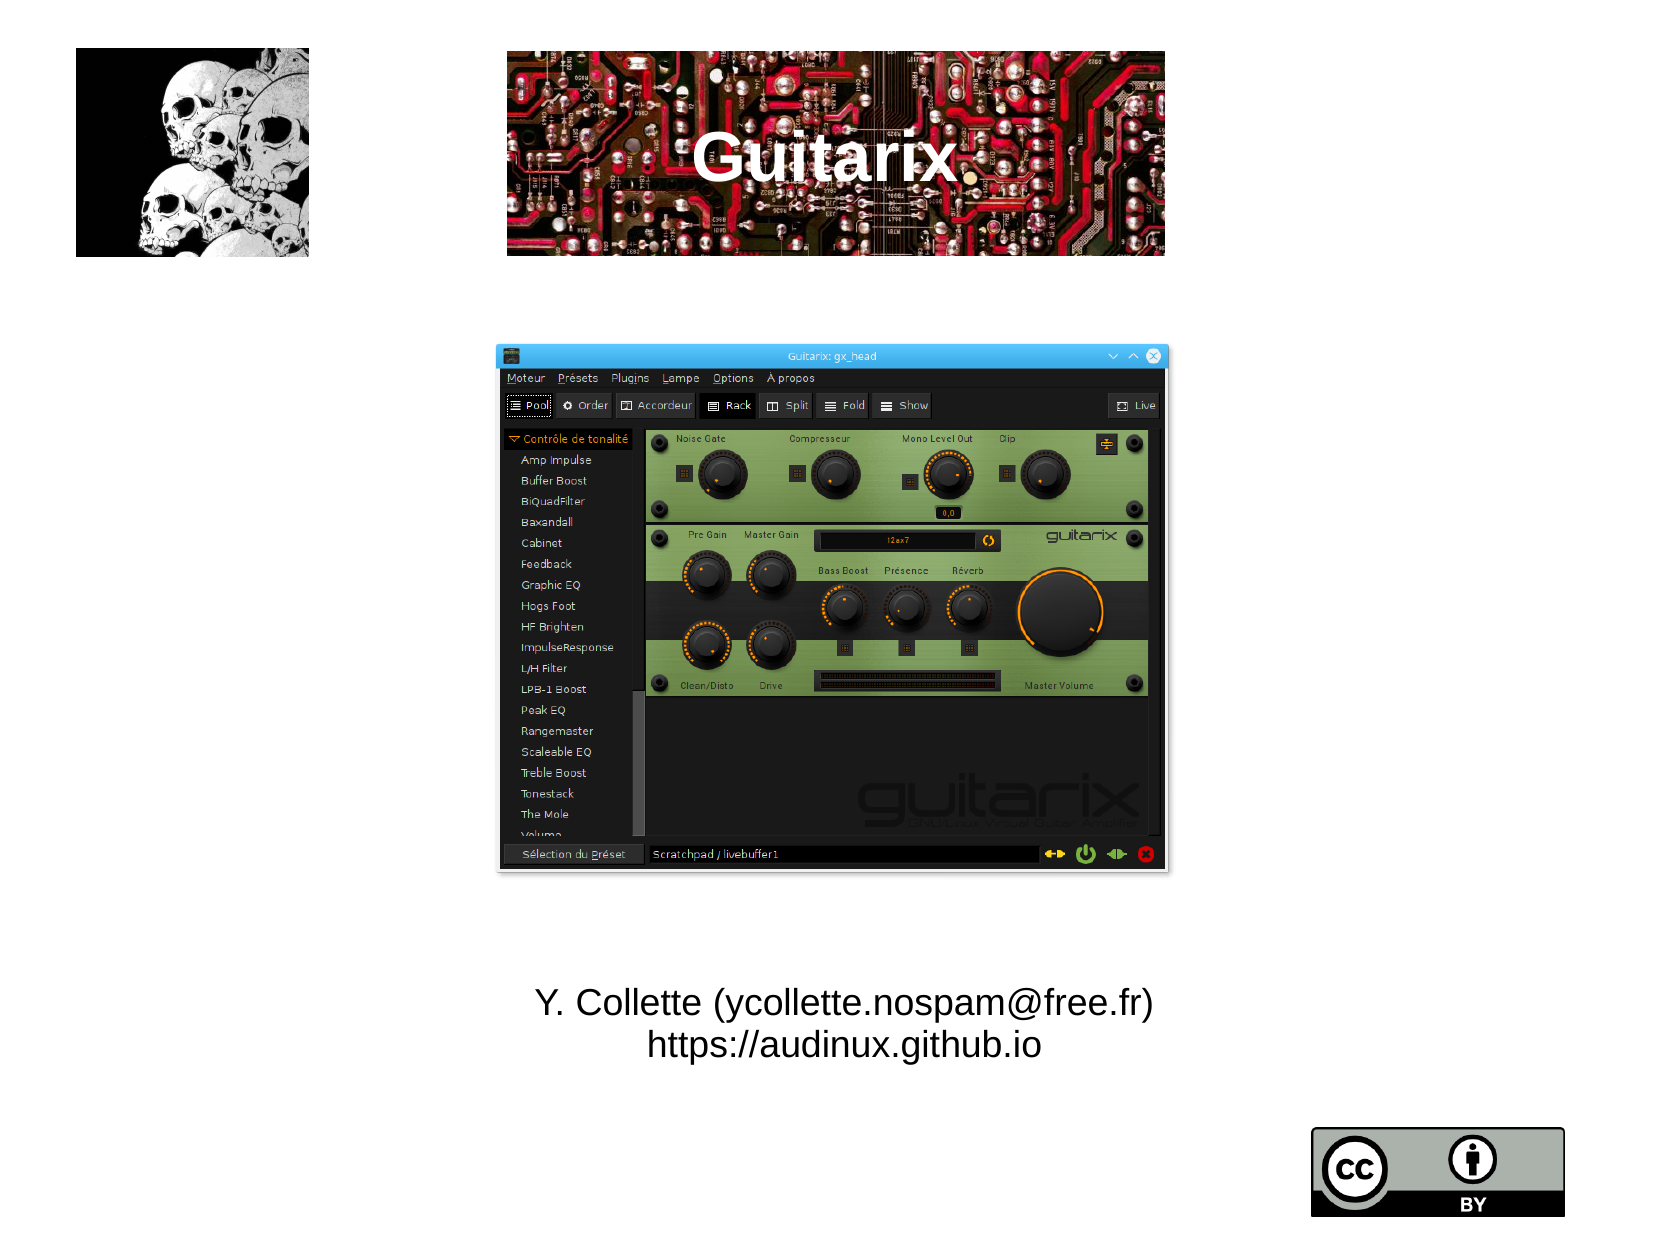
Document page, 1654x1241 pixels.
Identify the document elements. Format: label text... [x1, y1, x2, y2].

picture [507, 51, 1165, 256]
picture [1311, 1127, 1565, 1217]
text_box Guitarix [676, 110, 1000, 284]
text_box Y. Collette (ycollette.nospam@free.fr) https://audinux.github.io [513, 974, 1176, 1074]
picture [76, 48, 309, 257]
picture [490, 338, 1179, 883]
